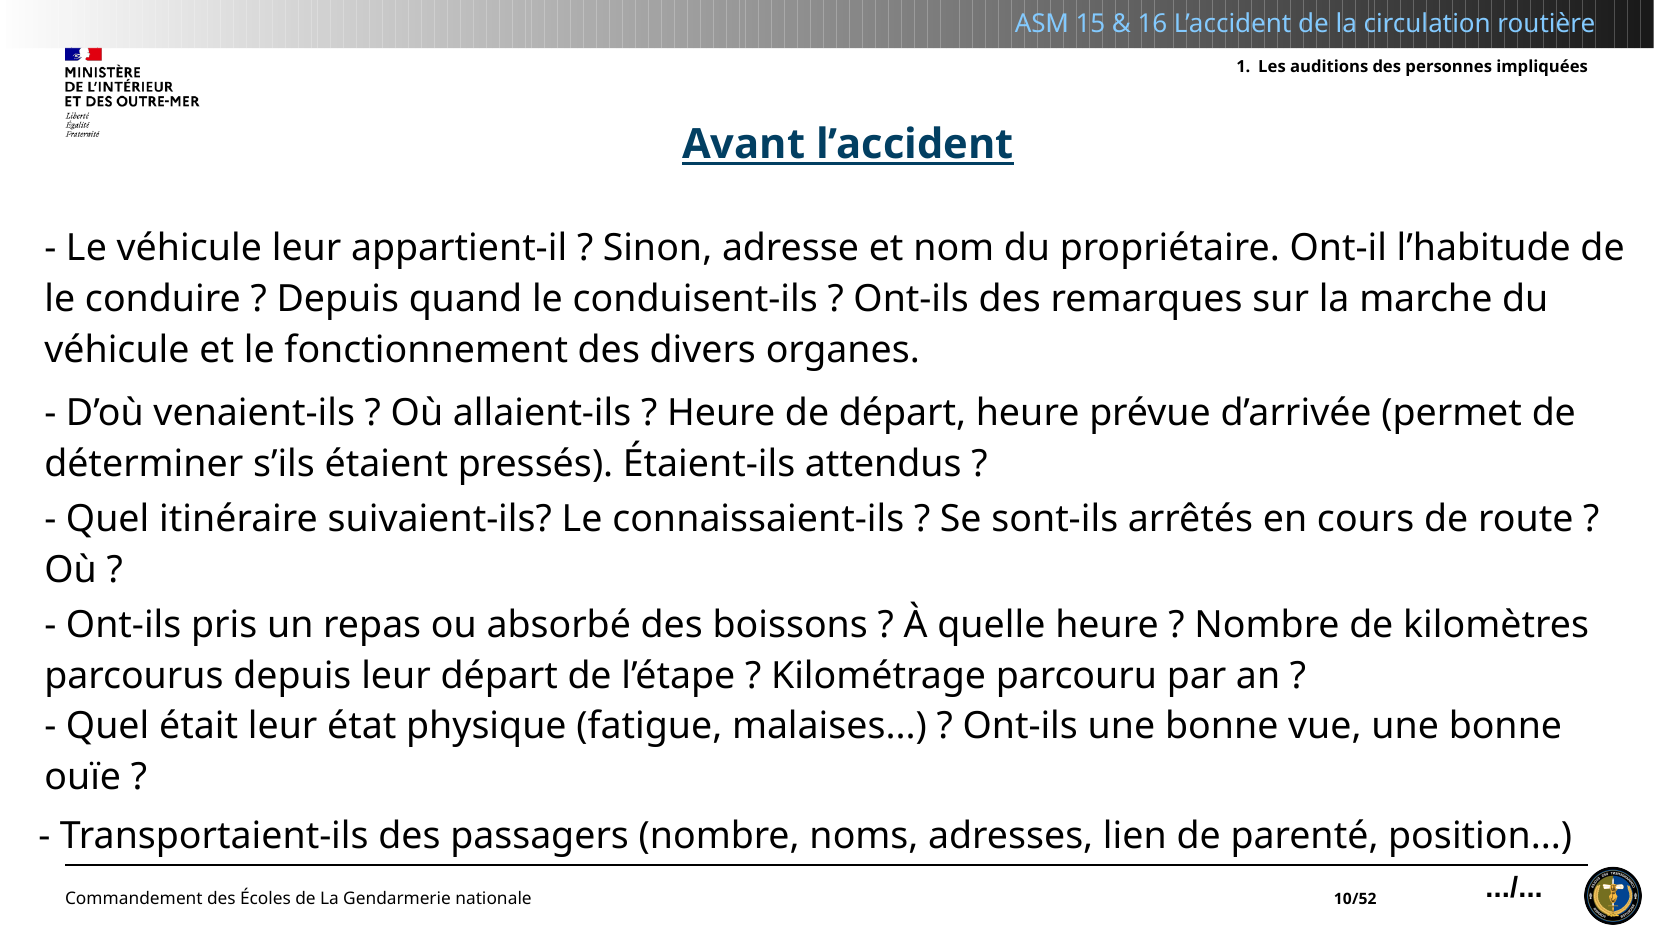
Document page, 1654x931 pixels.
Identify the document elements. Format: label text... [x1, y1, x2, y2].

text_box - Quel itinéraire suivaient-ils? Le connaissaient-ils ? Se sont-ils arrêtés en cours de route ? Où ? [29, 484, 1636, 590]
list LES AUDITIONS DES PERSONNES IMPLIQUÉES [598, 56, 1589, 122]
text_box - Le véhicule leur appartient-il ? Sinon, adresse et nom du propriétaire. Ont-il l’habitude de le conduire ? Depuis quand le conduisent-ils ? Ont-ils des remarques sur la marche du véhicule et le fonctionnement des divers organes. [29, 212, 1648, 367]
picture [65, 49, 213, 138]
picture [1584, 869, 1642, 925]
text_box - Quel était leur état physique (fatigue, malaises...) ? Ont-ils une bonne vue, une bonne ouïe ? [29, 690, 1654, 799]
text_box - Ont-ils pris un repas ou absorbé des boissons ? À quelle heure ? Nombre de kilomètres parcourus depuis leur départ de l’étape ? Kilométrage parcouru par an ? [29, 590, 1648, 690]
text_box Avant l’accident [667, 106, 1026, 172]
text_box - Transportaient-ils des passagers (nombre, noms, adresses, lien de parenté, position...) [23, 801, 1654, 869]
text_box - D’où venaient-ils ? Où allaient-ils ? Heure de départ, heure prévue d’arrivée (permet de déterminer s’ils étaient pressés). Étaient-ils attendus ? [29, 377, 1625, 484]
text_box .../... [1470, 863, 1569, 912]
